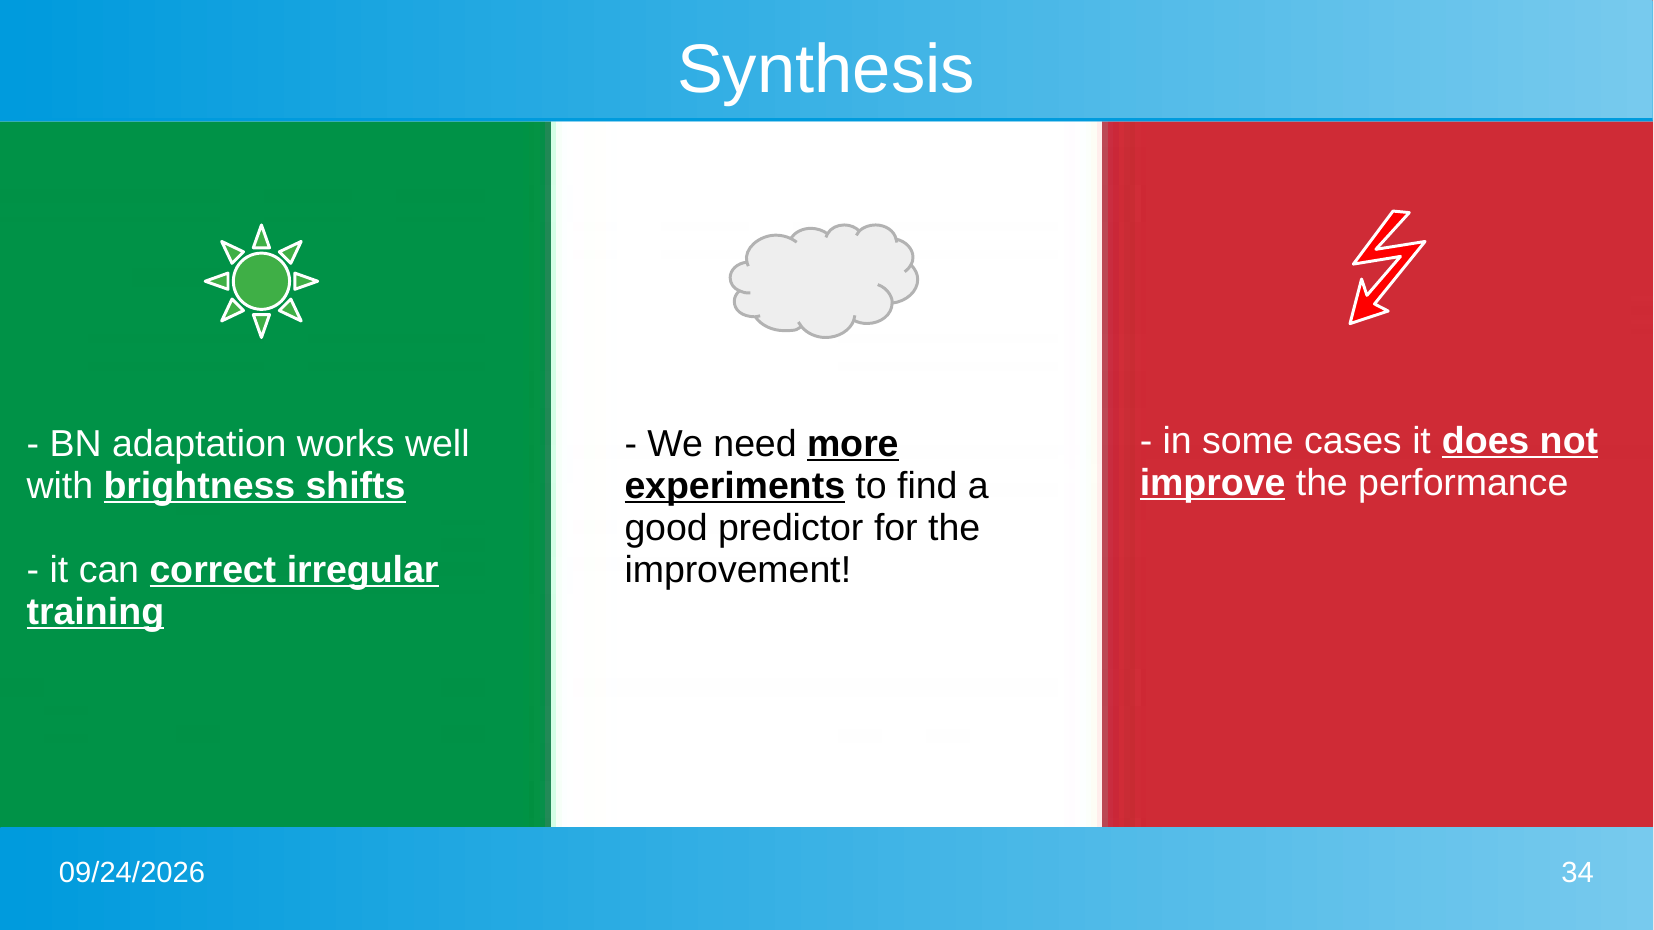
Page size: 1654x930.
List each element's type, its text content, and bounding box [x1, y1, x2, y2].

text_box [253, 314, 270, 338]
text_box [294, 273, 318, 290]
text_box [221, 241, 244, 264]
text_box [279, 299, 302, 321]
text_box [279, 241, 302, 264]
text_box - in some cases it does not improve the performance [1125, 412, 1631, 596]
text_box - BN adaptation works well with brightness shifts - it can correct irregular training [11, 415, 537, 725]
picture [0, 0, 1654, 930]
text_box - We need more experiments to find a good predictor for the improvement! [609, 415, 1060, 808]
title Synthesis [58, 29, 1594, 108]
text_box [233, 253, 290, 310]
text_box [1350, 211, 1426, 324]
text_box [730, 224, 918, 338]
text_box [221, 299, 244, 321]
text_box [205, 273, 229, 290]
text_box [253, 224, 270, 248]
